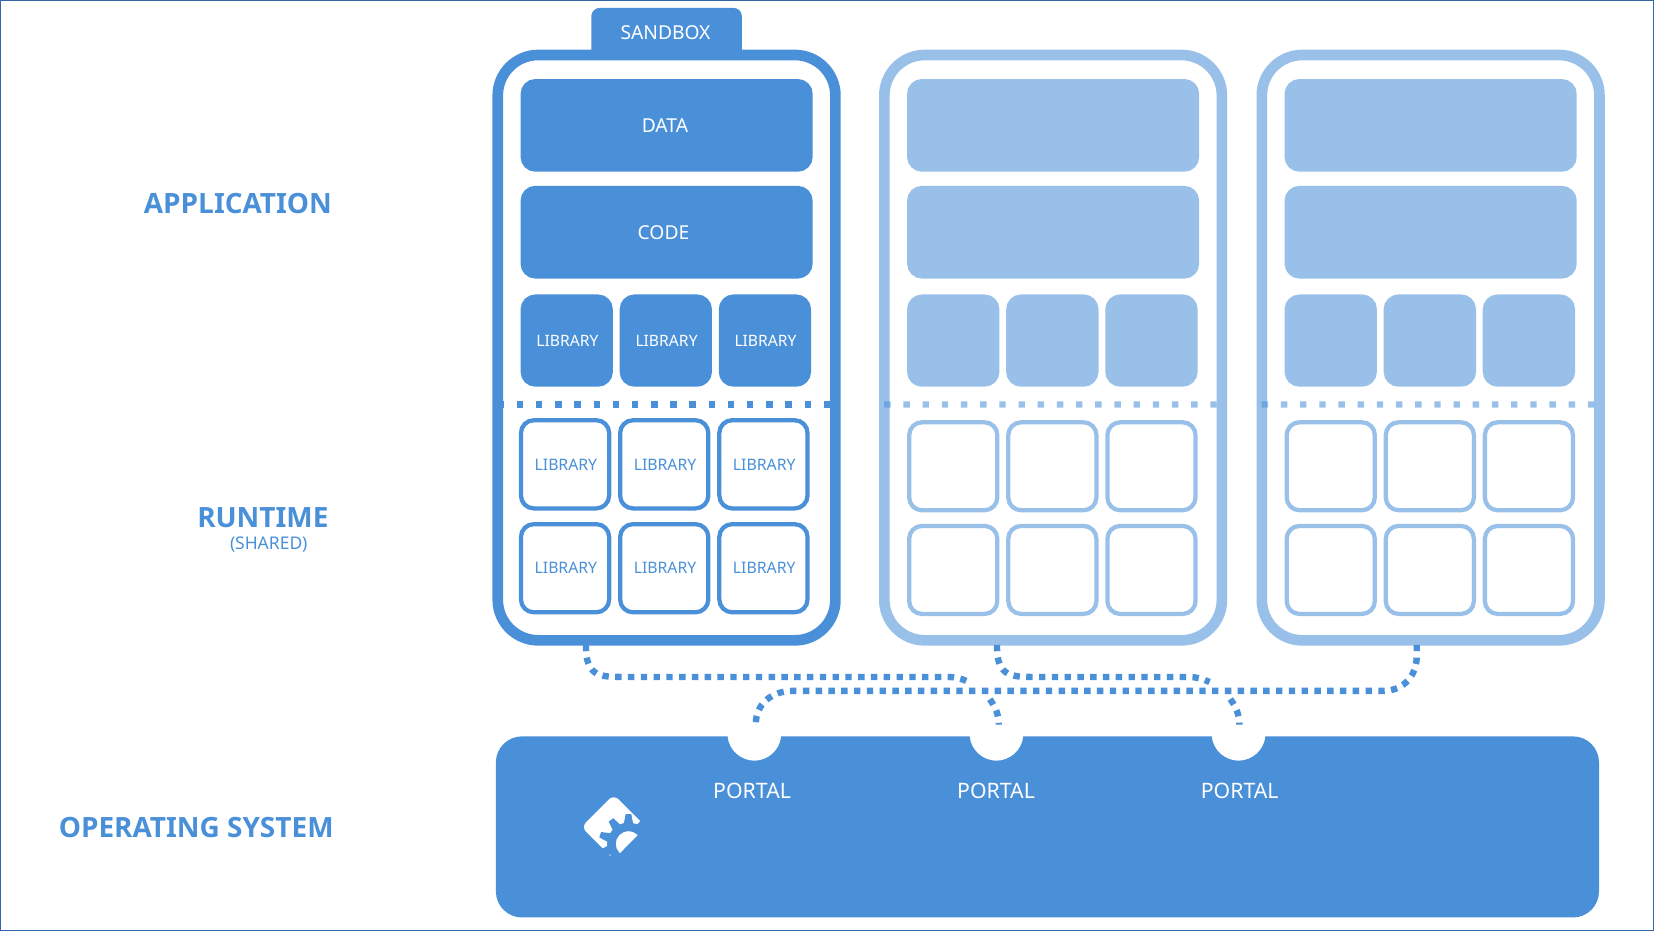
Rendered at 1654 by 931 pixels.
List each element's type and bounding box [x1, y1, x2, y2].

text_box [0, 0, 1654, 931]
picture [53, 0, 1612, 923]
